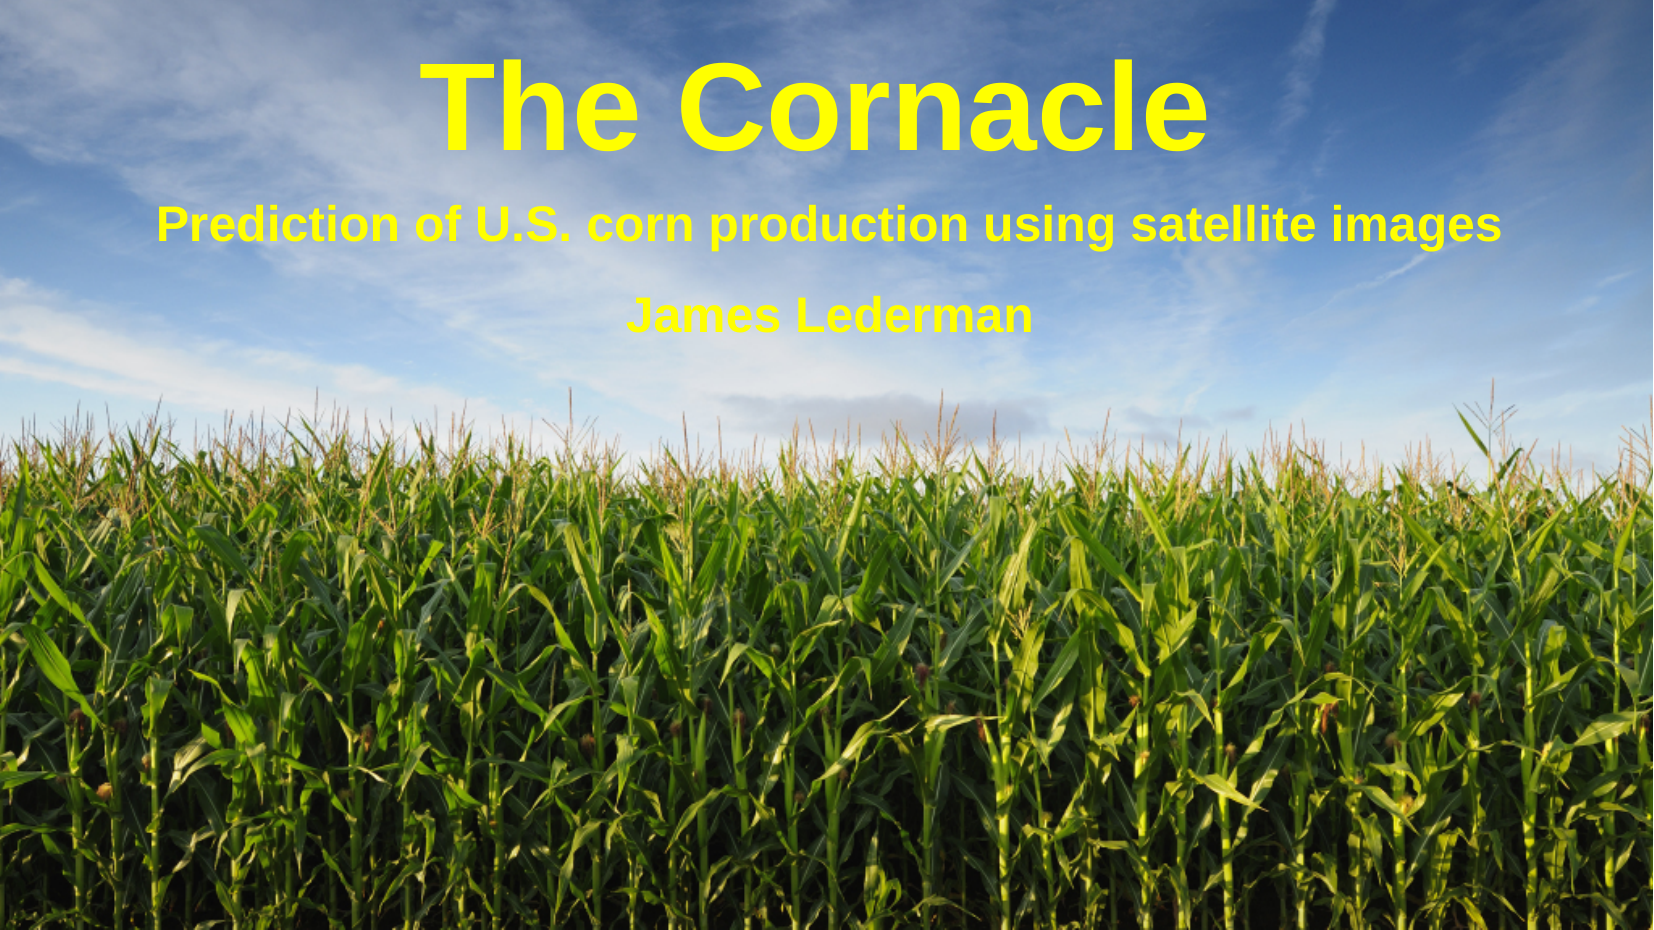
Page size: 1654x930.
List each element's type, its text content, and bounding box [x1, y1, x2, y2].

text_box The Cornacle [404, 29, 1260, 185]
text_box Prediction of U.S. corn production using satellite images James Lederman [40, 189, 1620, 391]
picture [0, 0, 1653, 930]
